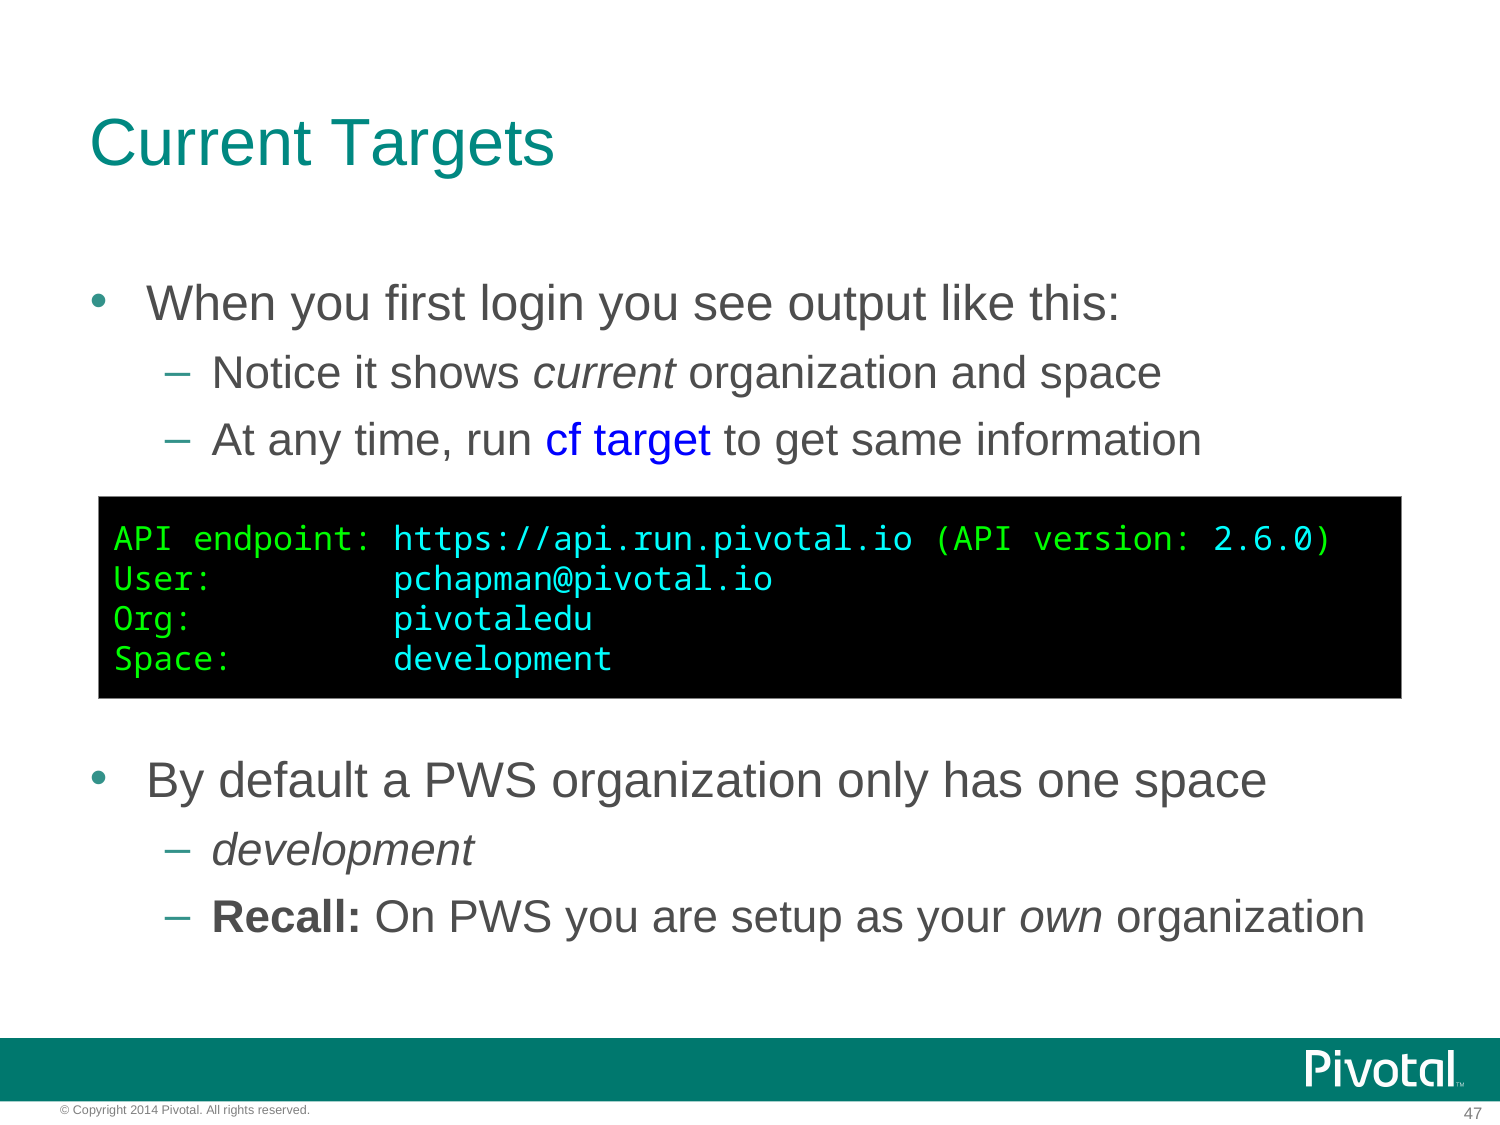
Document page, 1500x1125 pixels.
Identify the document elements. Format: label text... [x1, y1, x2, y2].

list When you first login you see output like this: Notice it shows current organization and space At any time, run cf target to get same information By default a PWS organization only has one space development Recall: On PWS you are setup as your own organization [75, 262, 1426, 1005]
text_box API endpoint: https://api.run.pivotal.io (API version: 2.6.0) User: pchapman@pivotal.io Org: pivotaledu Space: development [98, 496, 1402, 699]
picture [1306, 1050, 1464, 1087]
title Current Targets [75, 45, 1426, 233]
